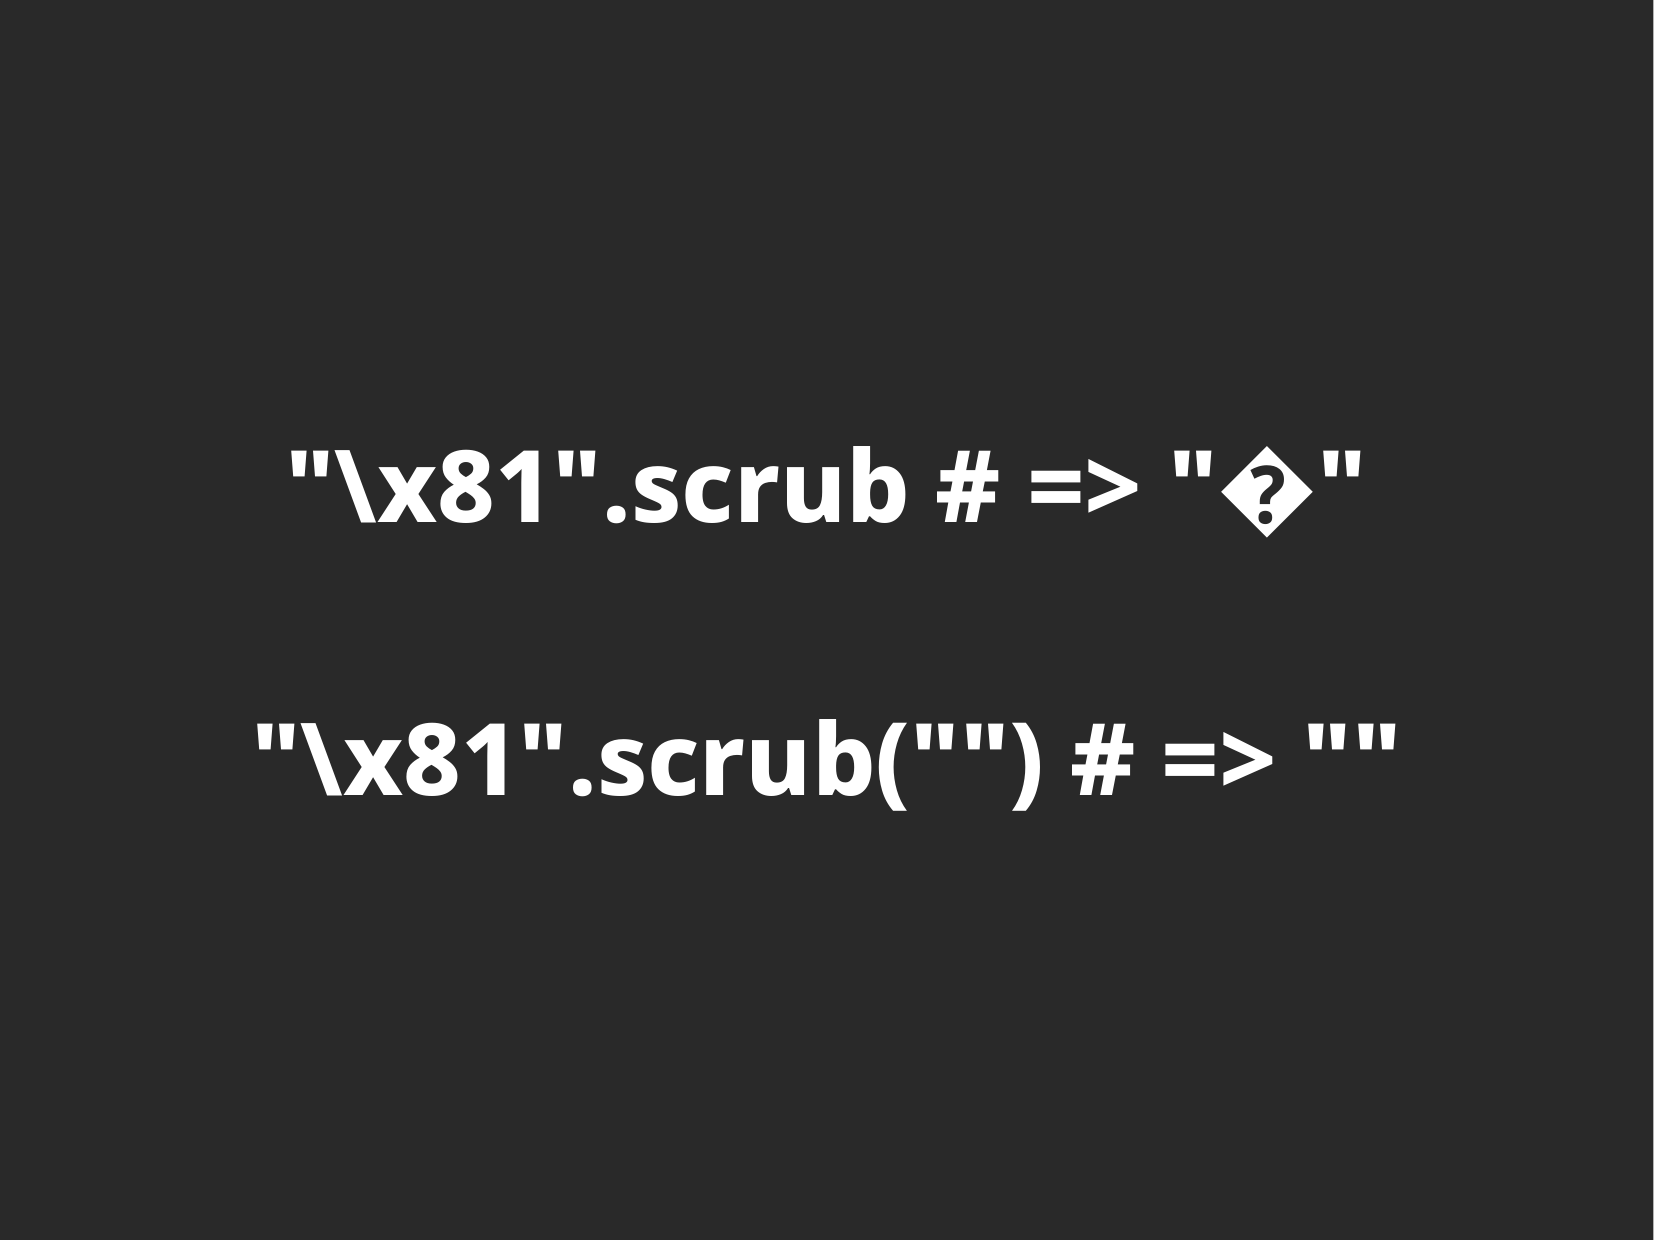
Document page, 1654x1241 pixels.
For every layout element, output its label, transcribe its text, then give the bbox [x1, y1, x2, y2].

subtitle "\x81".scrub # => "�" "\x81".scrub("") # => "" [82, 407, 1571, 833]
